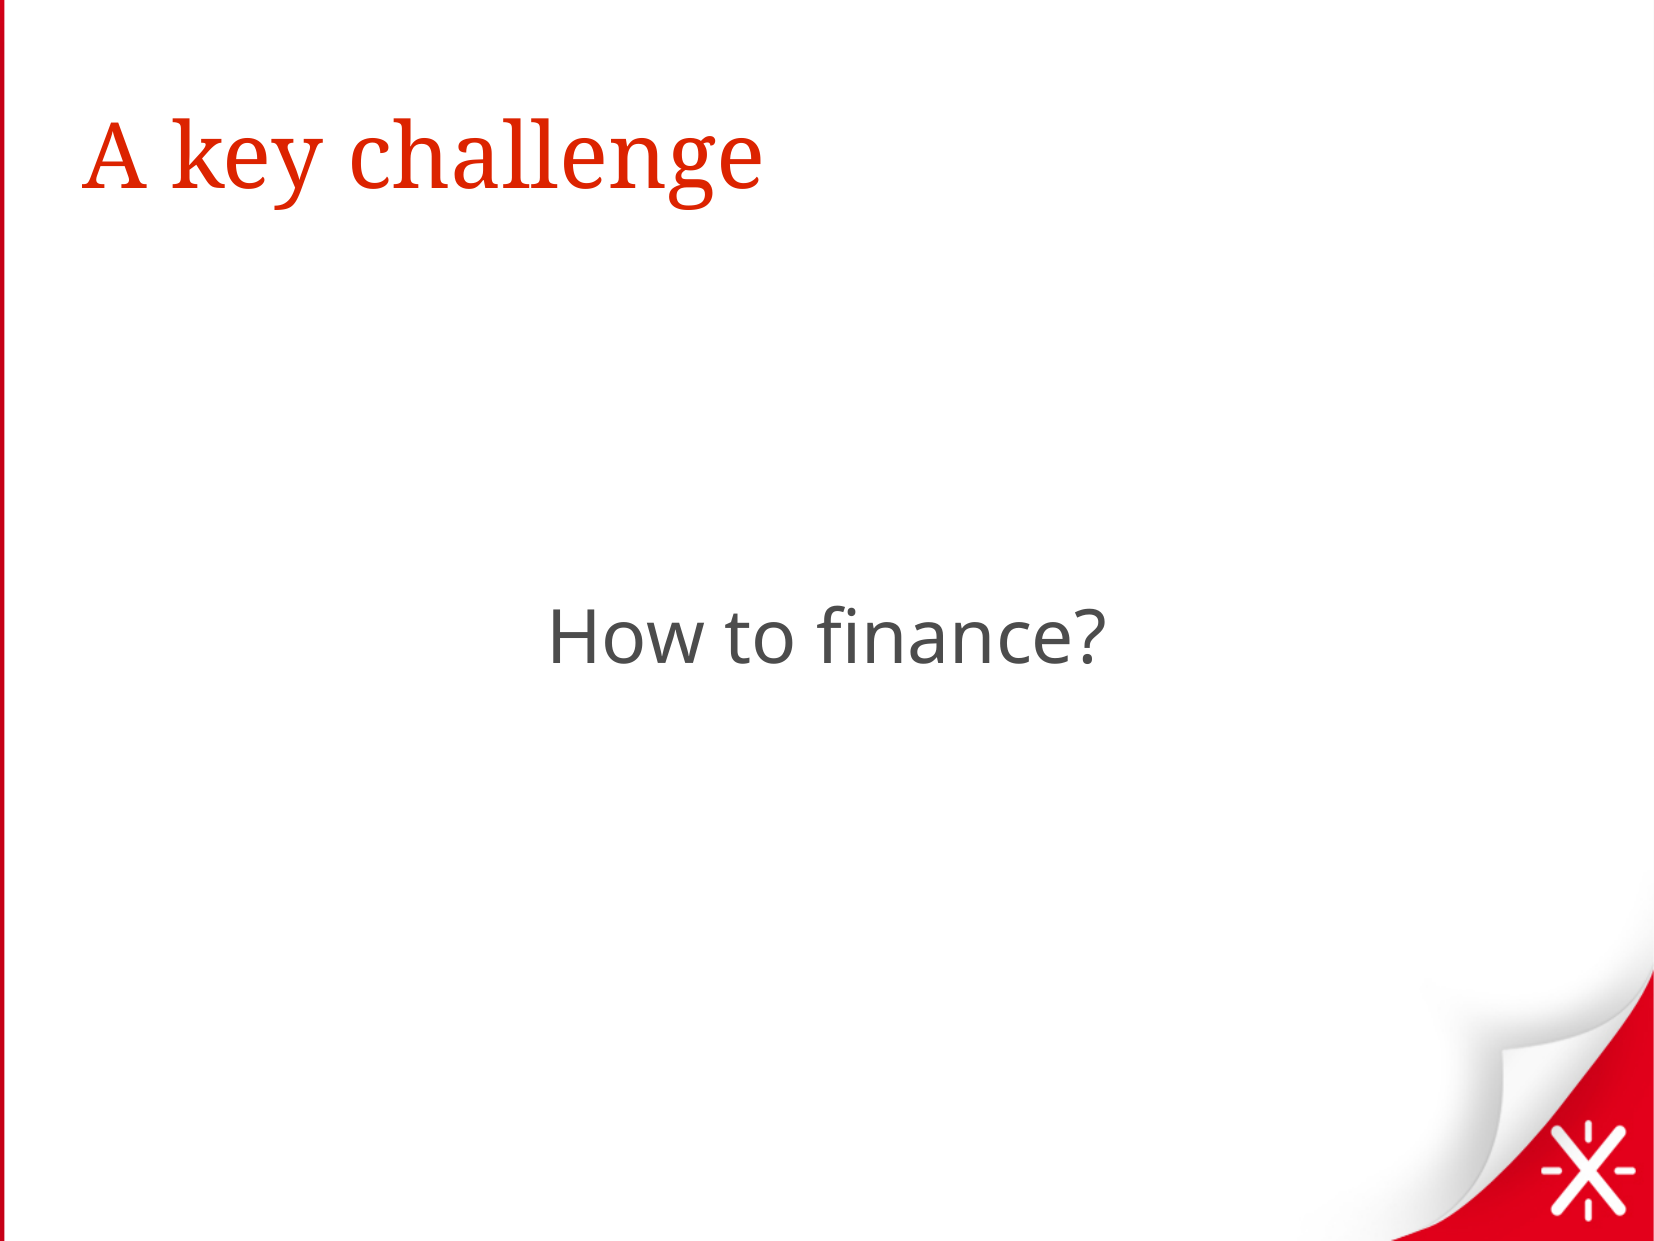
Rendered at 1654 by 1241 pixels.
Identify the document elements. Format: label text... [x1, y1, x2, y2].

list How to finance? [82, 290, 1571, 1010]
picture [0, 0, 1654, 1241]
title A key challenge [82, 49, 1571, 257]
